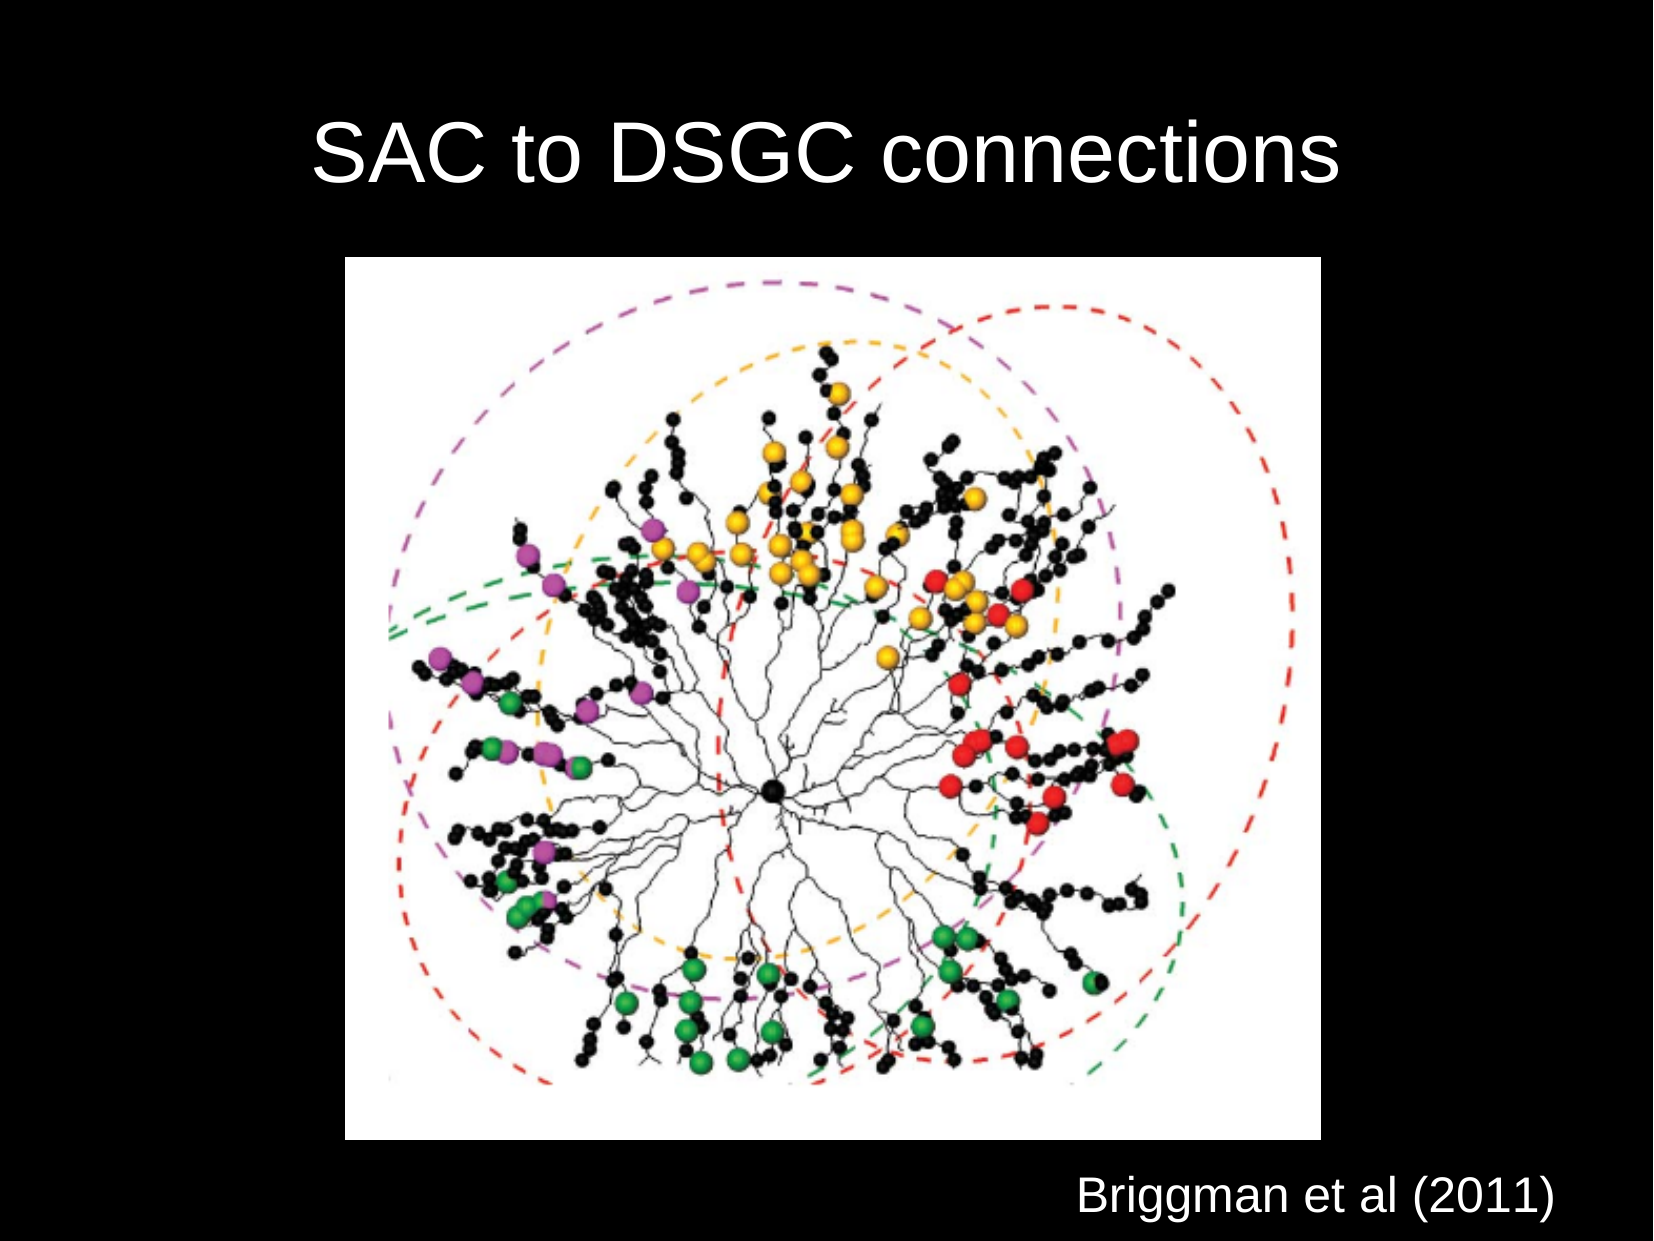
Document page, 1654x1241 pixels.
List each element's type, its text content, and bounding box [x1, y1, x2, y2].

picture [345, 257, 1321, 1141]
list Briggman et al (2011) [1005, 1166, 1606, 1241]
title SAC to DSGC connections [82, 49, 1571, 257]
